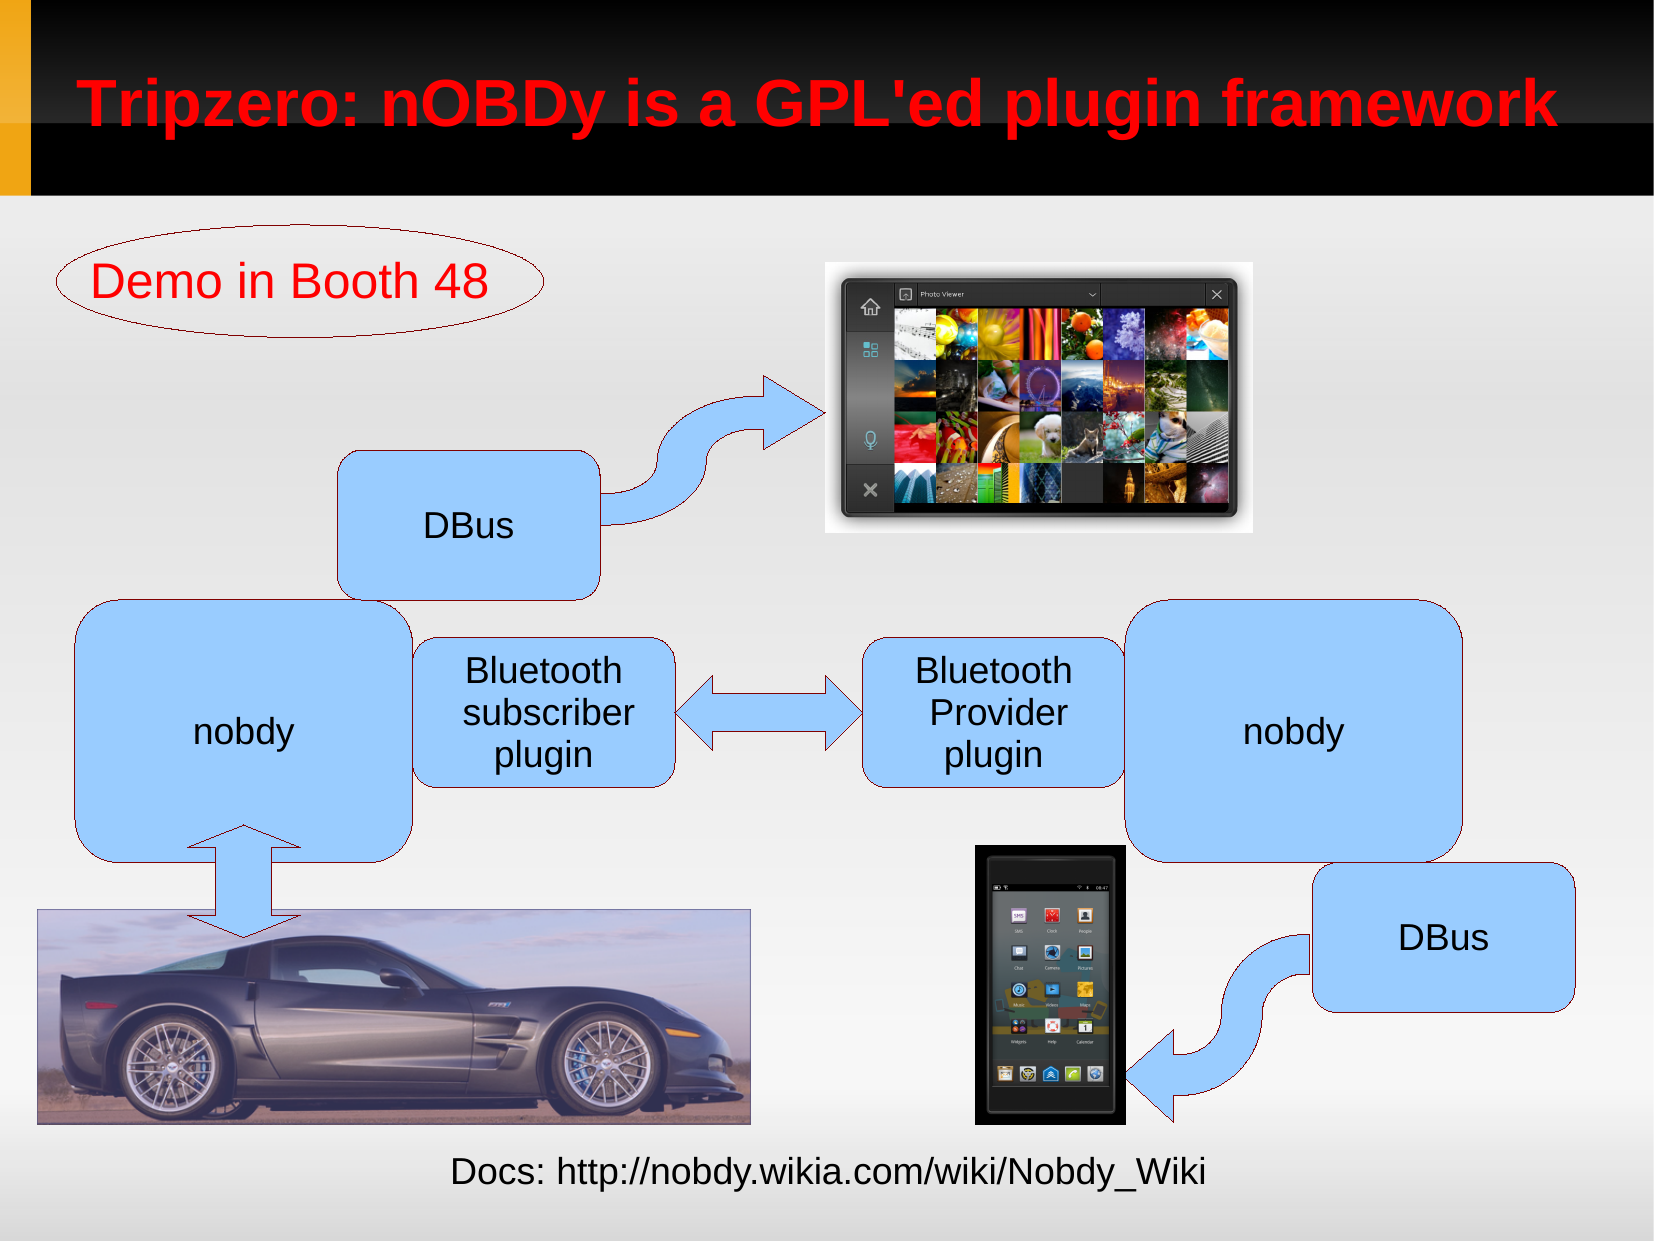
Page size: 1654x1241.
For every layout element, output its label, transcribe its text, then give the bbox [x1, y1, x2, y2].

text_box [674, 675, 863, 751]
text_box Demo in Booth 48 [75, 245, 526, 317]
text_box Bluetooth subscriber plugin [412, 637, 676, 788]
title Tripzero: nOBDy is a GPL'ed plugin framework [76, 0, 1565, 208]
text_box nobdy [74, 599, 413, 863]
text_box nobdy [1124, 599, 1463, 863]
text_box [1126, 934, 1310, 1123]
text_box DBus [337, 450, 601, 601]
text_box Docs: http://nobdy.wikia.com/wiki/Nobdy_Wiki [435, 1143, 1232, 1219]
text_box [600, 375, 826, 526]
text_box Bluetooth Provider plugin [862, 637, 1124, 788]
text_box [187, 824, 301, 938]
picture [0, 0, 1654, 1241]
text_box DBus [1312, 862, 1576, 1013]
